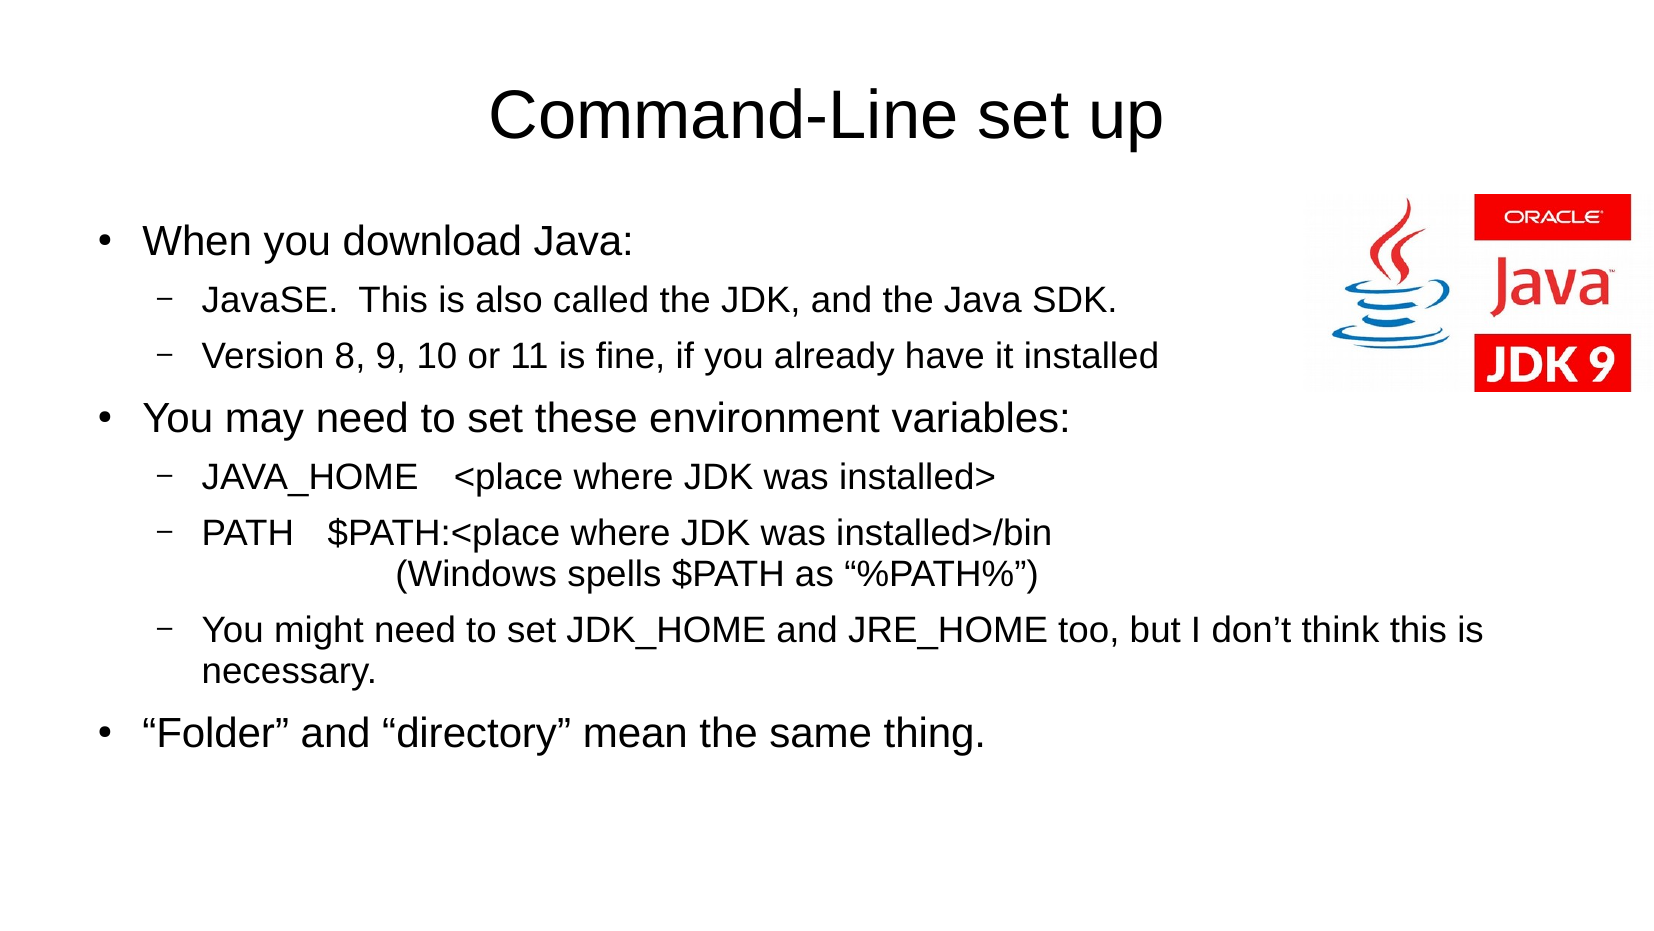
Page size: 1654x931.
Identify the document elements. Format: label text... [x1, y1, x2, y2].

picture [1303, 194, 1654, 392]
title Command-Line set up [82, 37, 1571, 193]
list When you download Java: JavaSE. This is also called the JDK, and the Java SDK. Version 8, 9, 10 or 11 is fine, if you already have it installed You may need to set these environment variables: JAVA_HOME <place where JDK was installed> PATH $PATH:<place where JDK was installed>/bin (Windows spells $PATH as “%PATH%”) You might need to set JDK_HOME and JRE_HOME too, but I don’t think this is necessary. “Folder” and “directory” mean the same thing. [82, 217, 1571, 758]
